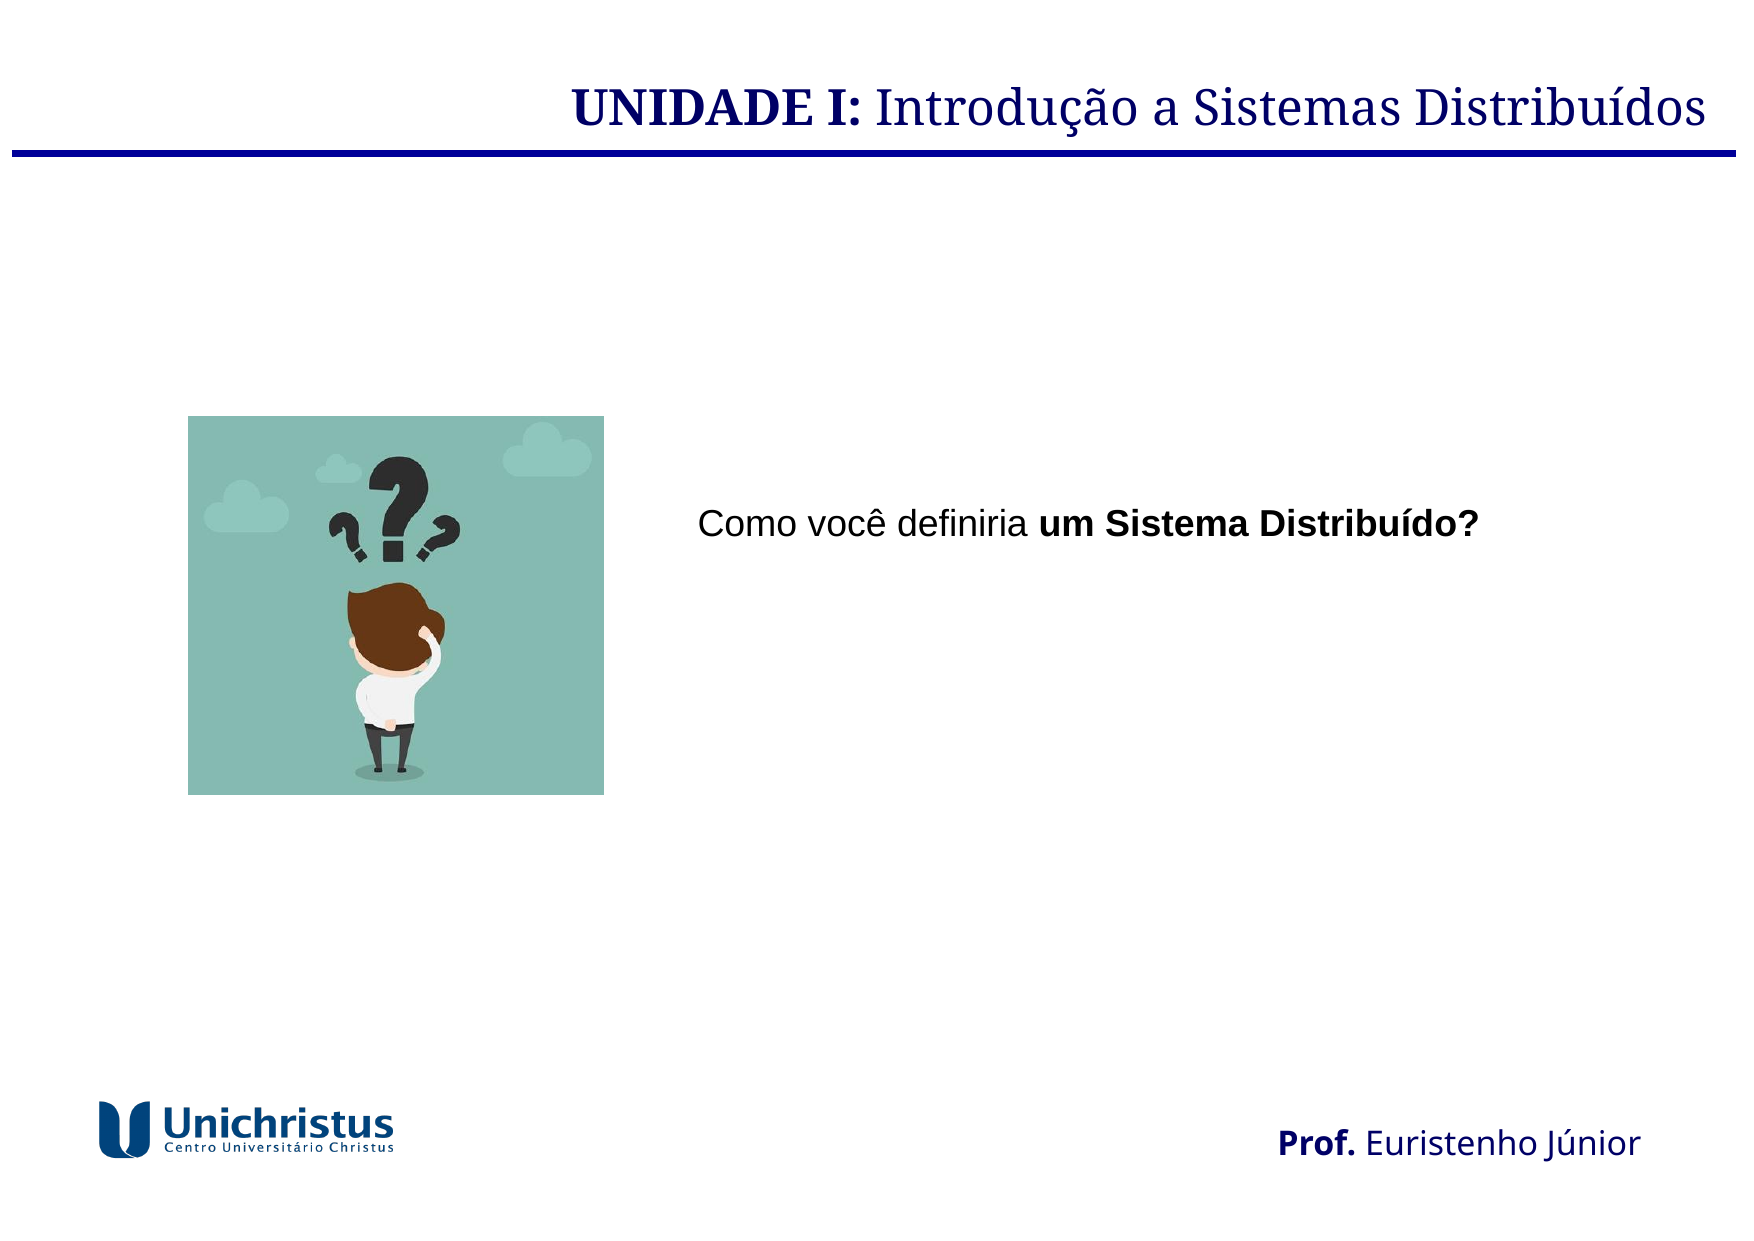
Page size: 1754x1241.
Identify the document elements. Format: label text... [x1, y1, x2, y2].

picture [94, 1098, 398, 1160]
text_box UNIDADE I: Introdução a Sistemas Distribuídos [556, 157, 1708, 161]
picture [188, 416, 604, 795]
text_box UNIDADE I: Introdução a Sistemas Distribuídos [556, 64, 1708, 150]
text_box Prof. Euristenho Júnior [1262, 1111, 1695, 1167]
text_box Como você definiria um Sistema Distribuído? [682, 335, 1587, 934]
